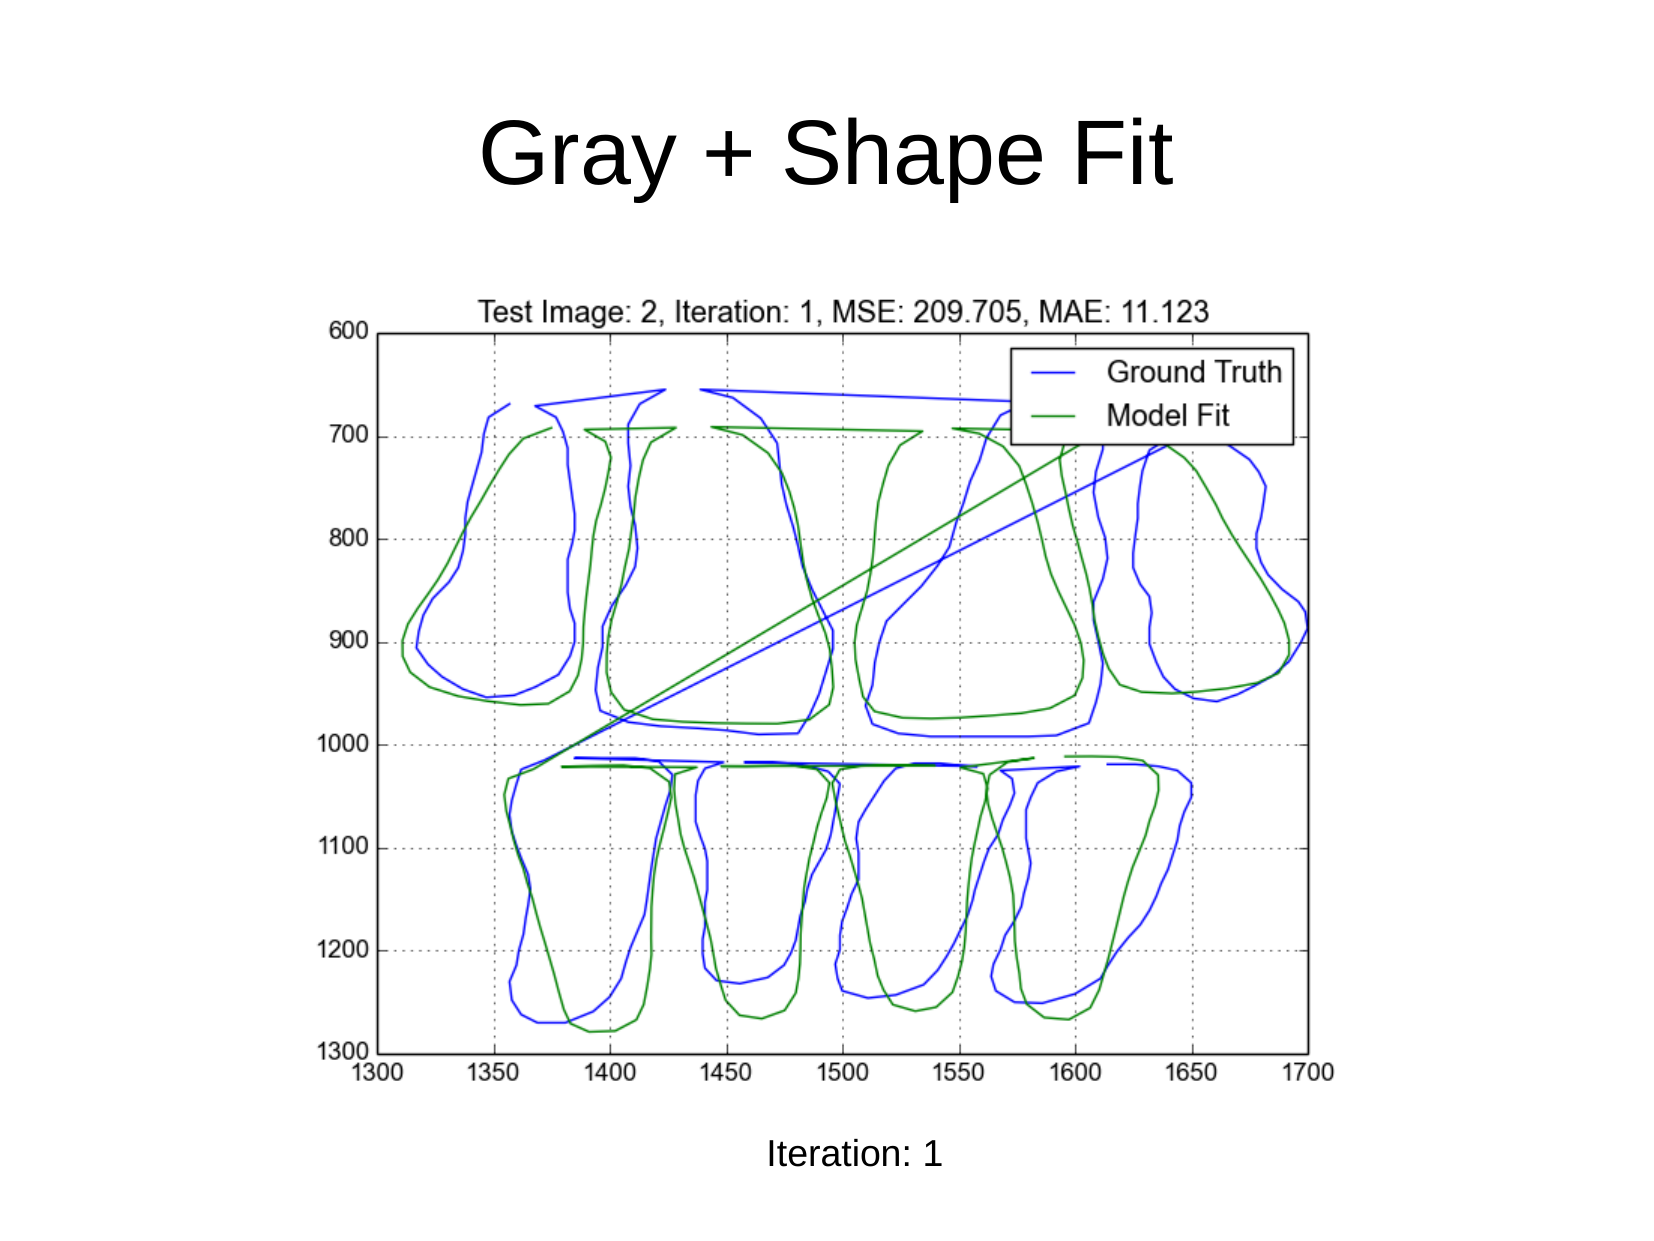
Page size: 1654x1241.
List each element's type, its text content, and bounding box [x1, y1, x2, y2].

title Gray + Shape Fit [82, 49, 1571, 257]
picture [227, 243, 1428, 1144]
text_box Iteration: 1 [390, 1125, 1321, 1182]
